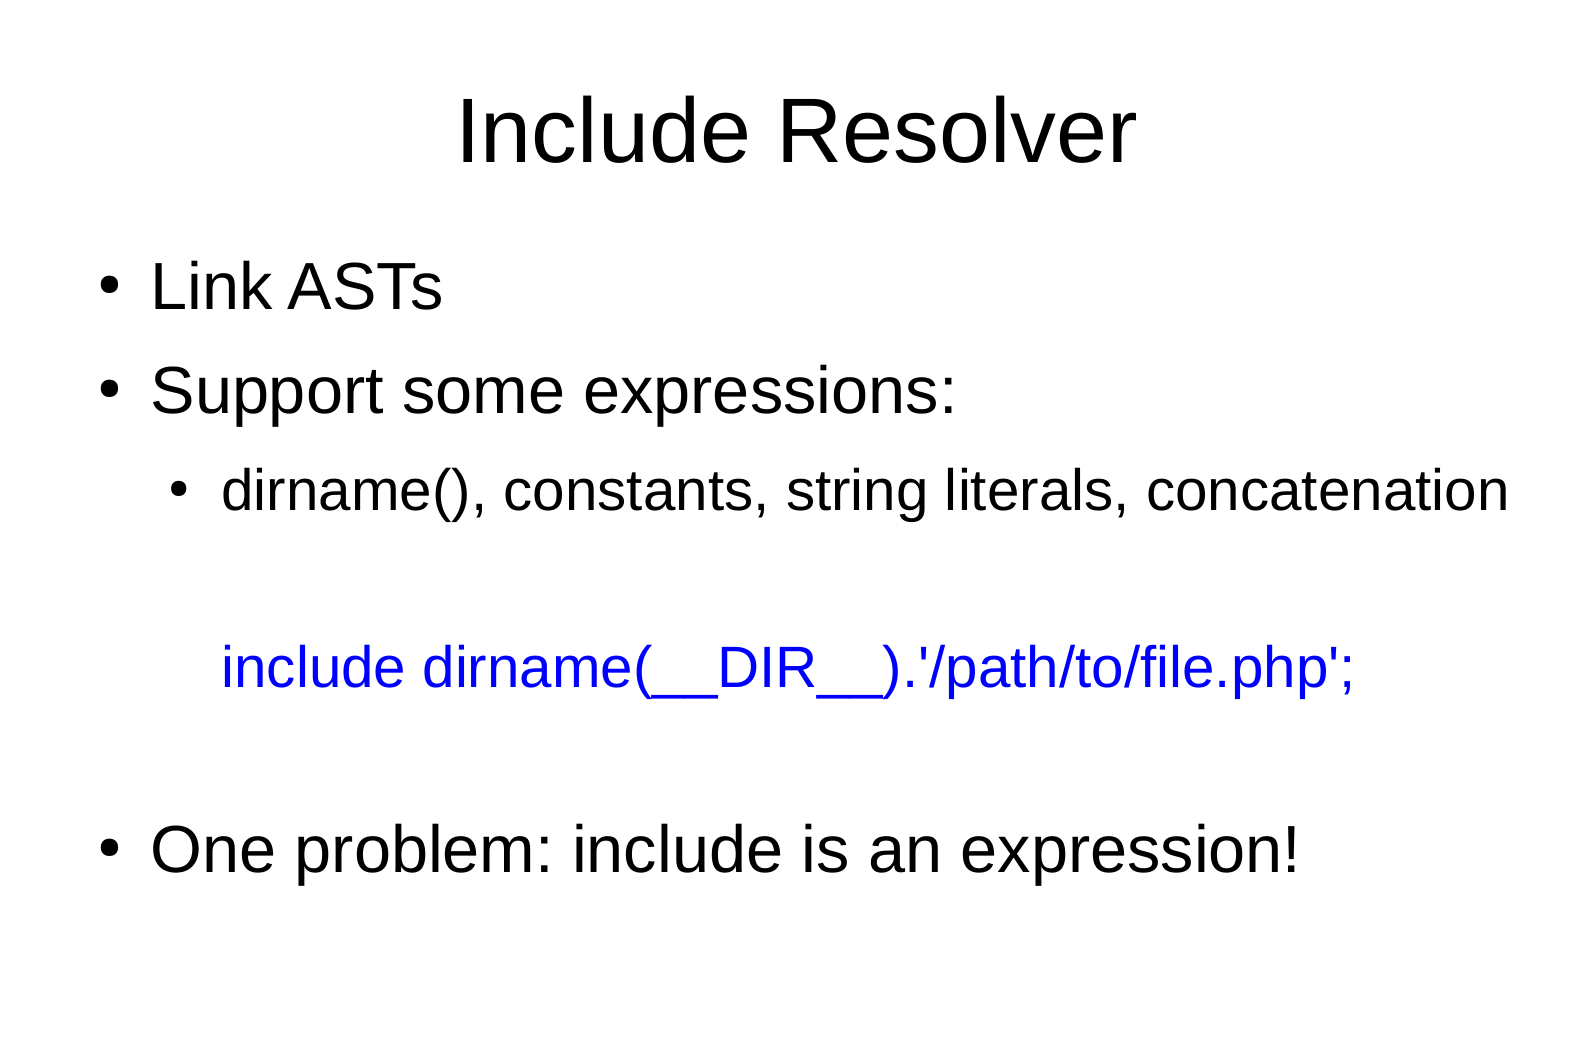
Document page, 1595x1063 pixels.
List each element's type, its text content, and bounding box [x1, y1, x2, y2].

list Link ASTs Support some expressions: dirname(), constants, string literals, concatenation include dirname(__DIR__).'/path/to/file.php'; One problem: include is an expression! [79, 248, 1515, 936]
title Include Resolver [79, 49, 1515, 213]
